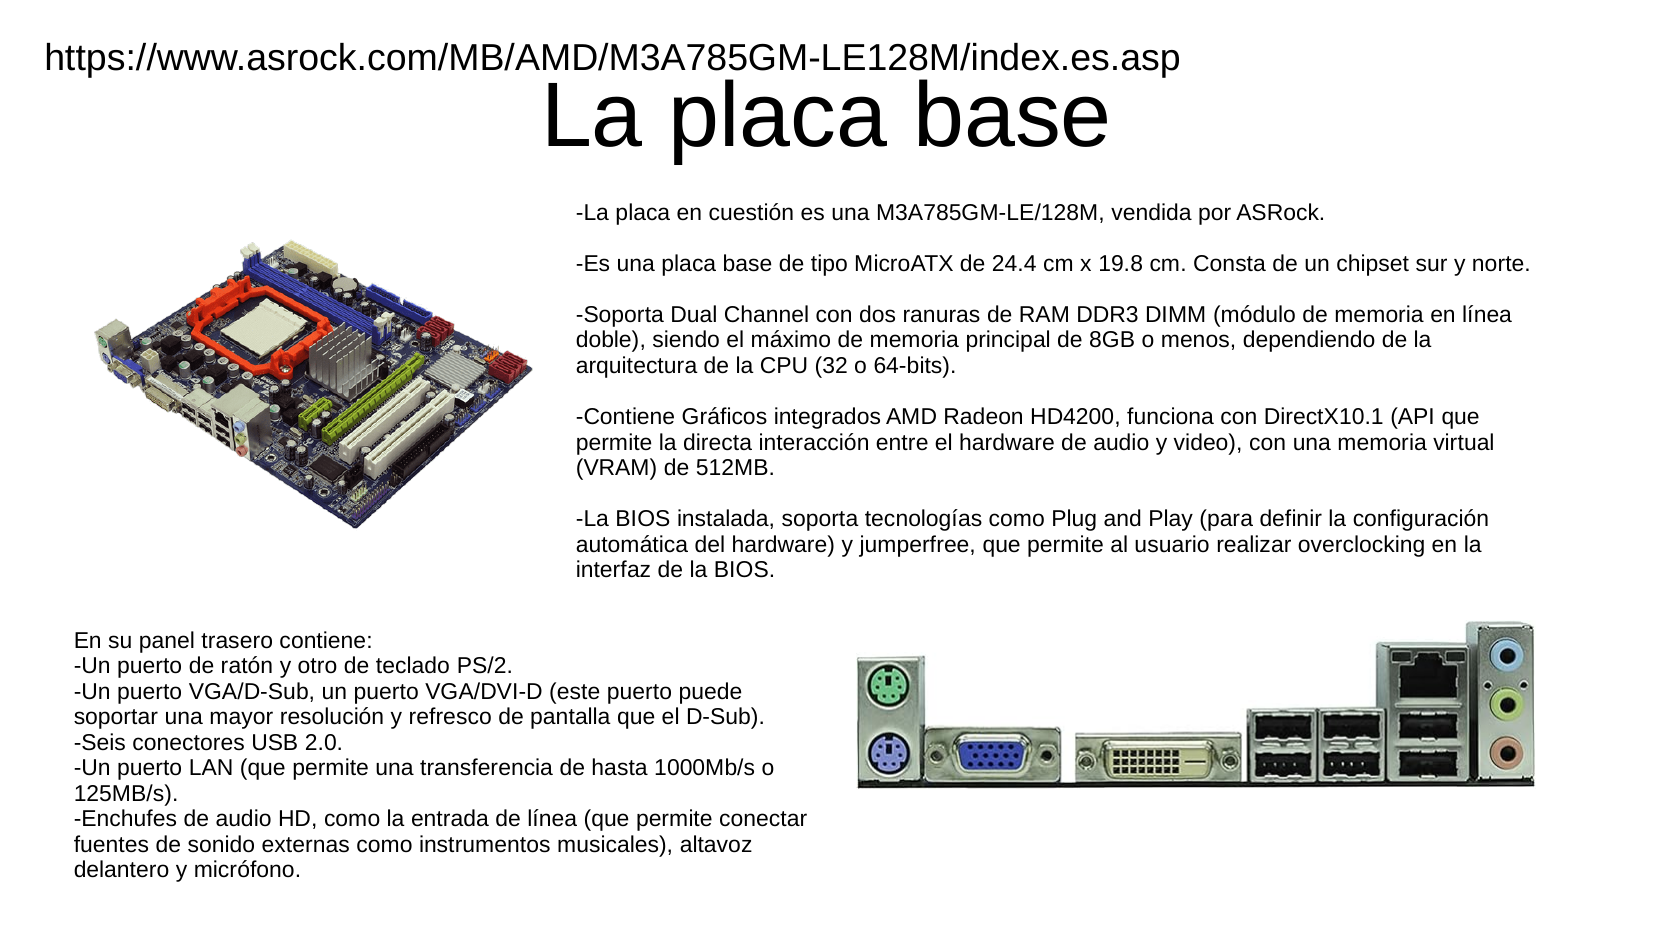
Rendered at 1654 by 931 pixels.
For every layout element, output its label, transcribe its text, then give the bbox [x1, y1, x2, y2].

picture [856, 641, 1536, 790]
text_box En su panel trasero contiene: -Un puerto de ratón y otro de teclado PS/2. -Un puerto VGA/D-Sub, un puerto VGA/DVI-D (este puerto puede soportar una mayor resolución y refresco de pantalla que el D-Sub). -Seis conectores USB 2.0. -Un puerto LAN (que permite una transferencia de hasta 1000Mb/s o 125MB/s). -Enchufes de audio HD, como la entrada de línea (que permite conectar fuentes de sonido externas como instrumentos musicales), altavoz delantero y micrófono. [59, 620, 827, 931]
picture [64, 177, 562, 591]
text_box https://www.asrock.com/MB/AMD/M3A785GM-LE128M/index.es.asp [29, 29, 1198, 87]
text_box -La placa en cuestión es una M3A785GM-LE/128M, vendida por ASRock. -Es una placa base de tipo MicroATX de 24.4 cm x 19.8 cm. Consta de un chipset sur y norte. -Soporta Dual Channel con dos ranuras de RAM DDR3 DIMM (módulo de memoria en línea doble), siendo el máximo de memoria principal de 8GB o menos, dependiendo de la arquitectura de la CPU (32 o 64-bits). -Contiene Gráficos integrados AMD Radeon HD4200, funciona con DirectX10.1 (API que permite la directa interacción entre el hardware de audio y video), con una memoria virtual (VRAM) de 512MB. -La BIOS instalada, soporta tecnologías como Plug and Play (para definir la configuración automática del hardware) y jumperfree, que permite al usuario realizar overclocking en la interfaz de la BIOS. [561, 192, 1565, 641]
title La placa base [82, 37, 1571, 193]
